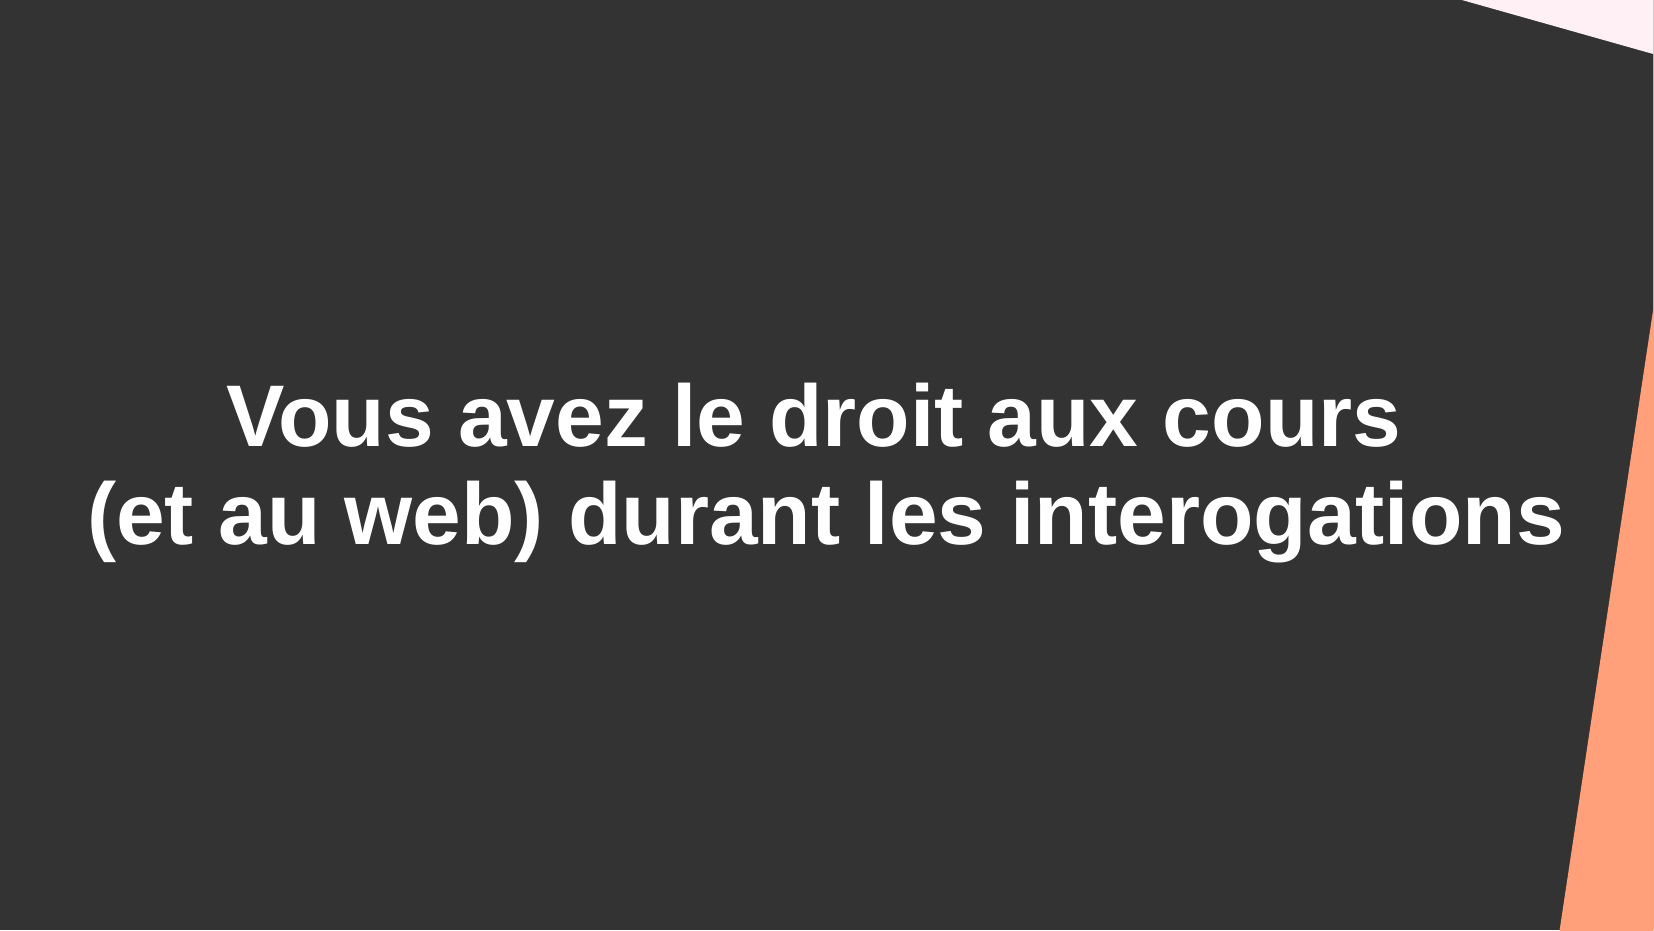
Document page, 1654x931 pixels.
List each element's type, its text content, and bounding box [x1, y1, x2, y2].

title Vous avez le droit aux cours (et au web) durant les interogations [31, 367, 1622, 563]
text_box [1559, 304, 1654, 931]
text_box [1461, 0, 1654, 55]
